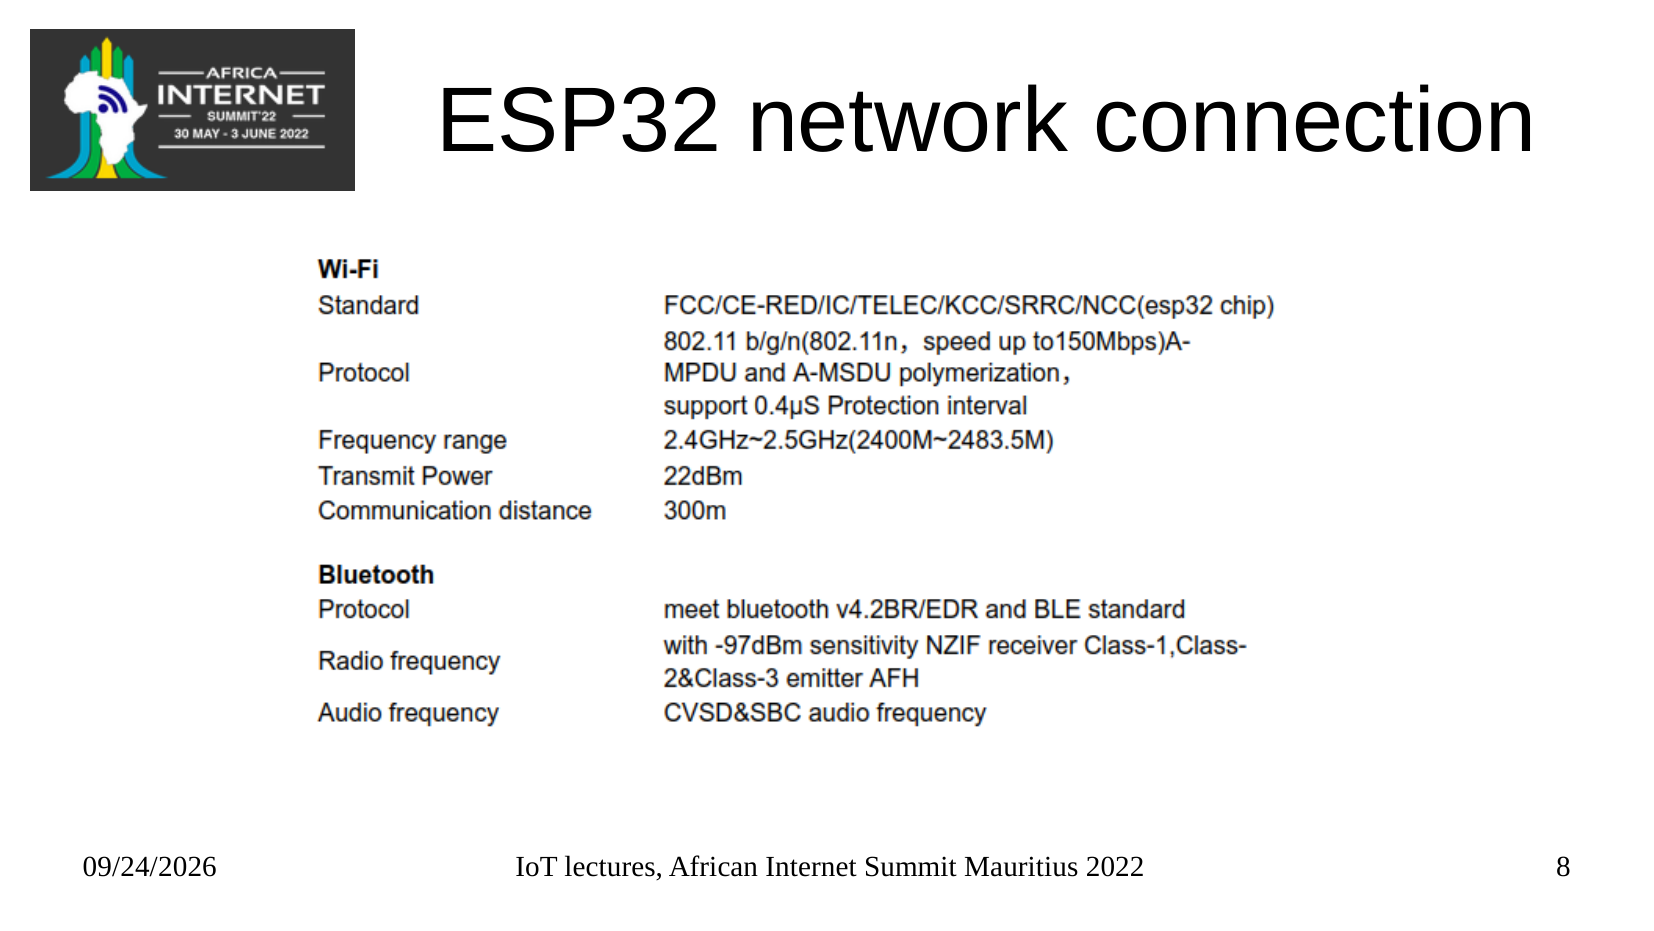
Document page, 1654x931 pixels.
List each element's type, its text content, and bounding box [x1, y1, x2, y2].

picture [294, 247, 1300, 739]
picture [30, 29, 355, 191]
title ESP32 network connection [403, 37, 1571, 193]
